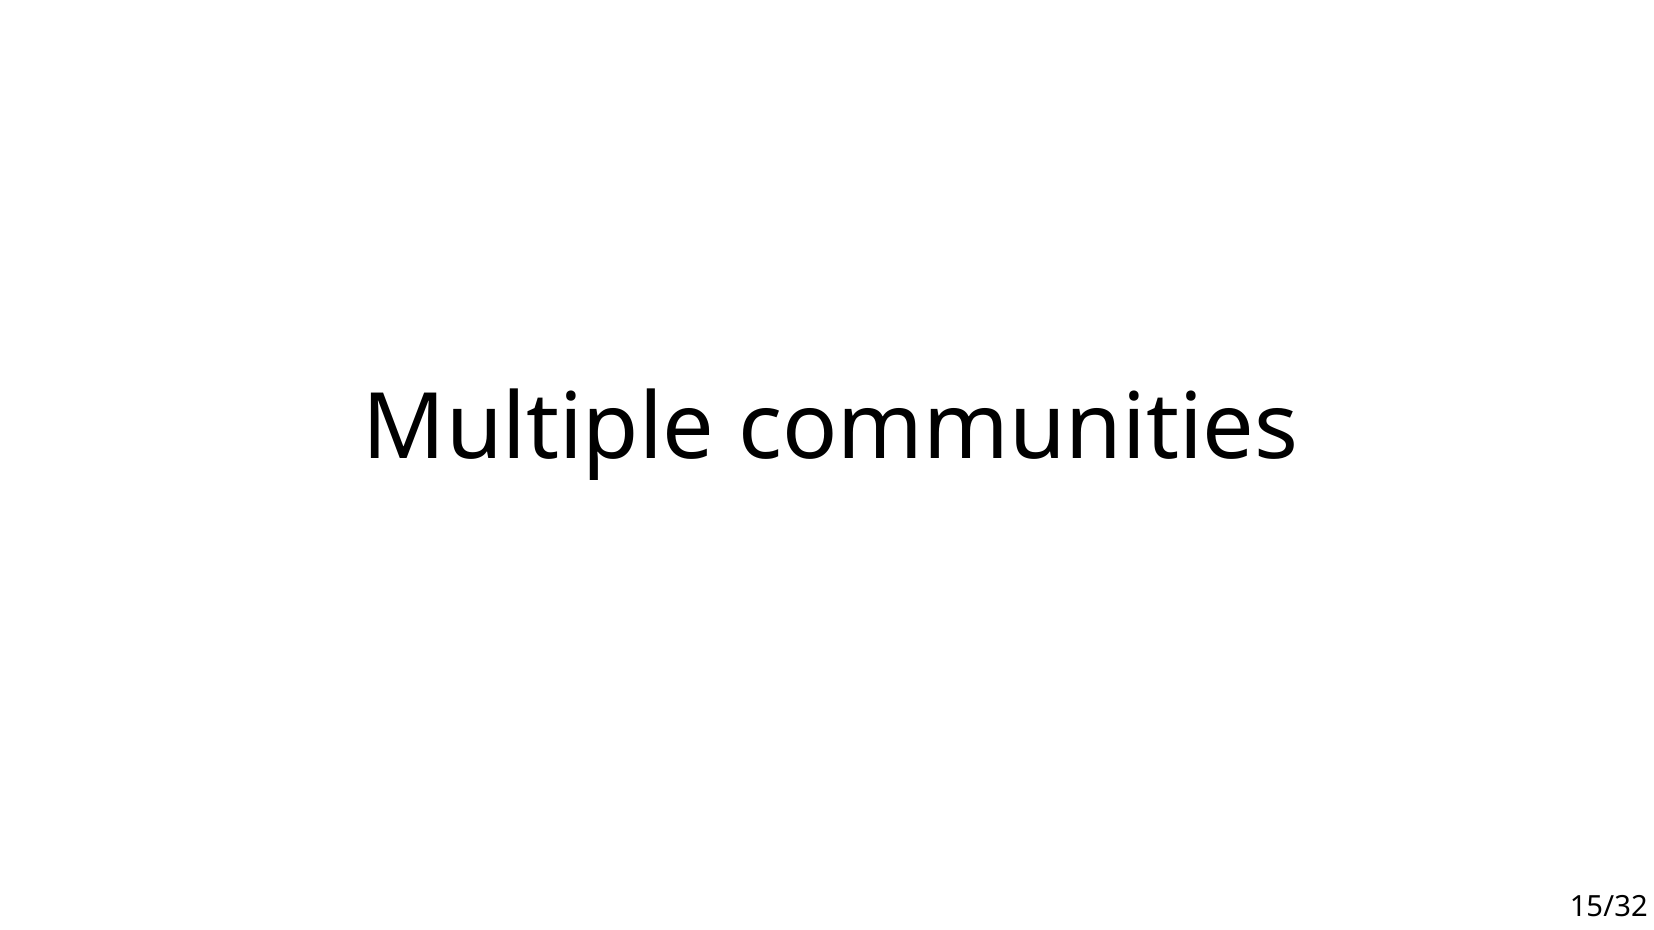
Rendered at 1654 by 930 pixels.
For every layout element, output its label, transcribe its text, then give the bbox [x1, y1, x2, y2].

title Multiple communities [87, 344, 1576, 501]
